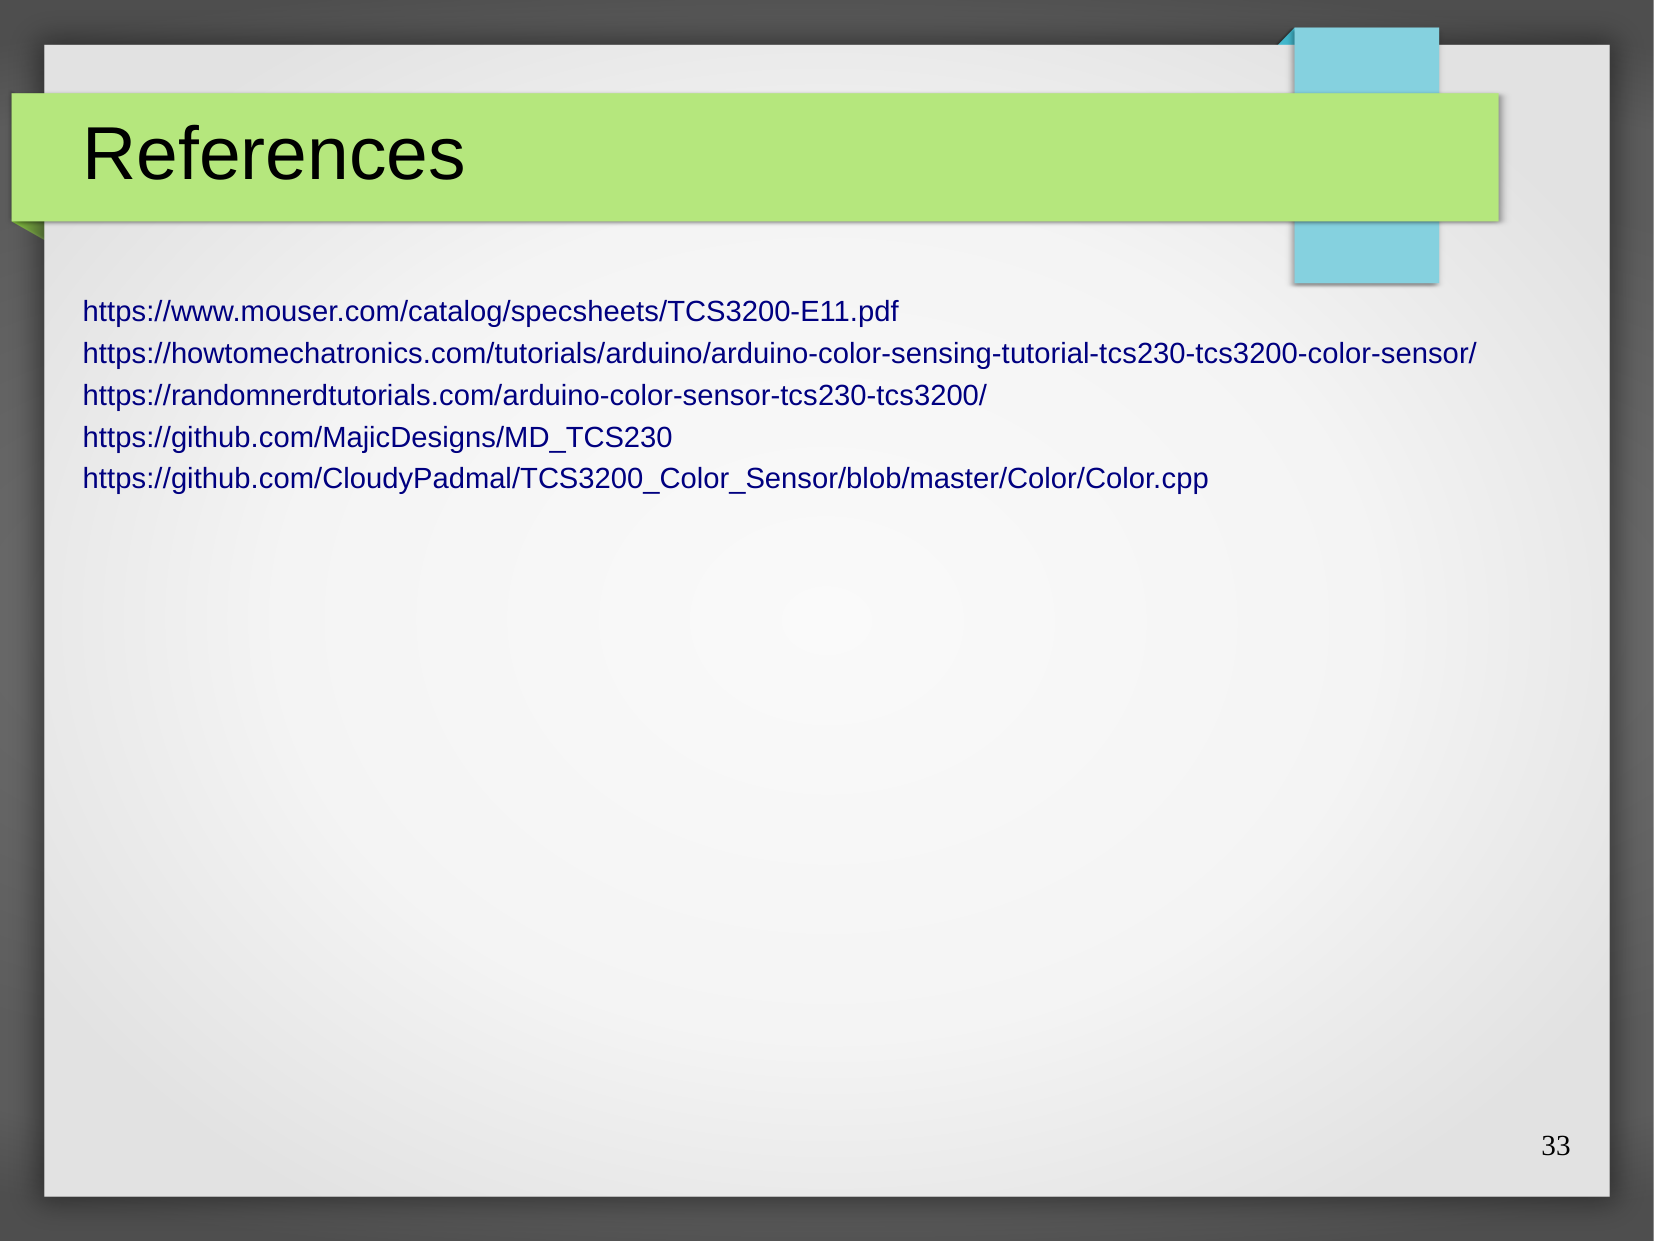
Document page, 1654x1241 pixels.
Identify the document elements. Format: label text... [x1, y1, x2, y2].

title References [82, 94, 1264, 213]
list https://www.mouser.com/catalog/specsheets/TCS3200-E11.pdf https://howtomechatronics.com/tutorials/arduino/arduino-color-sensing-tutorial-tcs230-tcs3200-color-sensor/ https://randomnerdtutorials.com/arduino-color-sensor-tcs230-tcs3200/ https://github.com/MajicDesigns/MD_TCS230 https://github.com/CloudyPadmal/TCS3200_Color_Sensor/blob/master/Color/Color.cpp [82, 295, 1571, 1015]
picture [0, 0, 1654, 1241]
